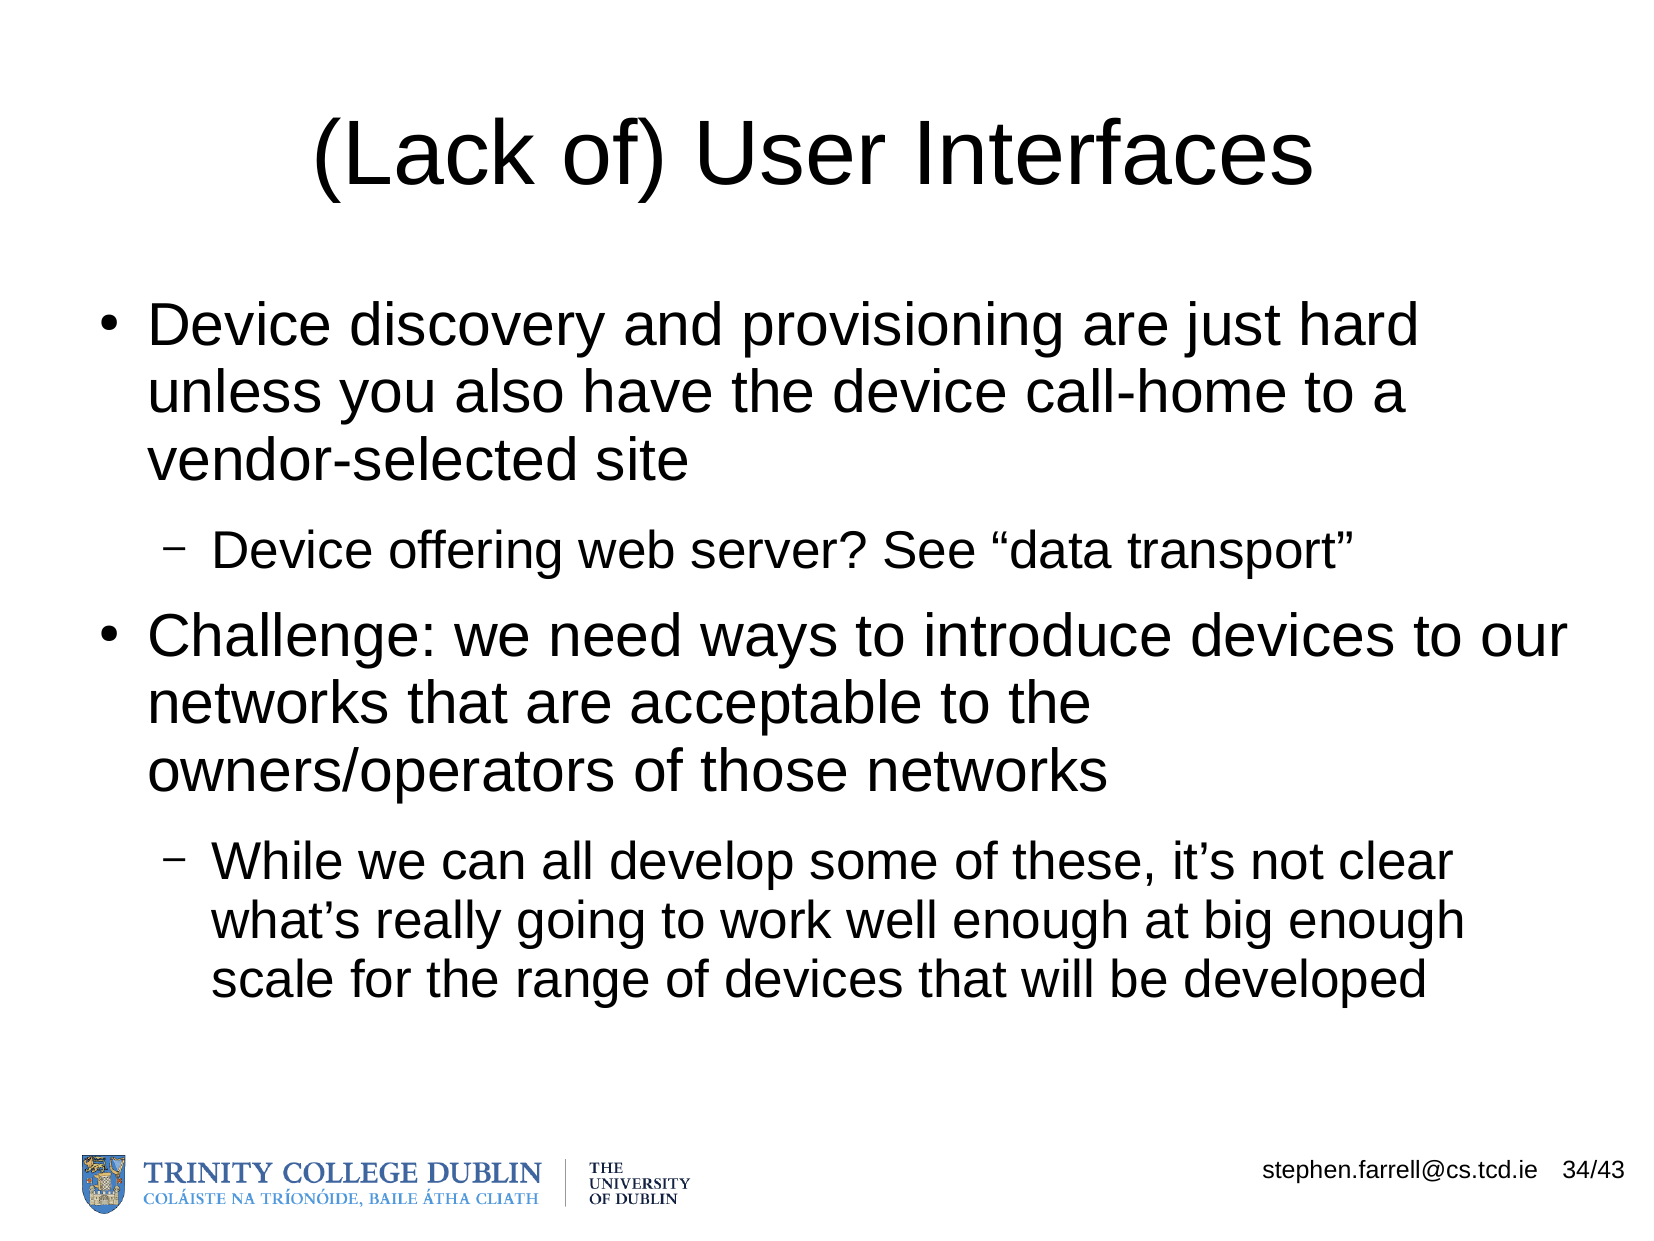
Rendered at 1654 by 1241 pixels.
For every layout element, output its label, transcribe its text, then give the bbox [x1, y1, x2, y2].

list Device discovery and provisioning are just hard unless you also have the device call-home to a vendor-selected site Device offering web server? See “data transport” Challenge: we need ways to introduce devices to our networks that are acceptable to the owners/operators of those networks While we can all develop some of these, it’s not clear what’s really going to work well enough at big enough scale for the range of devices that will be developed [82, 290, 1571, 1010]
title (Lack of) User Interfaces [82, 49, 1571, 257]
picture [82, 1155, 694, 1214]
